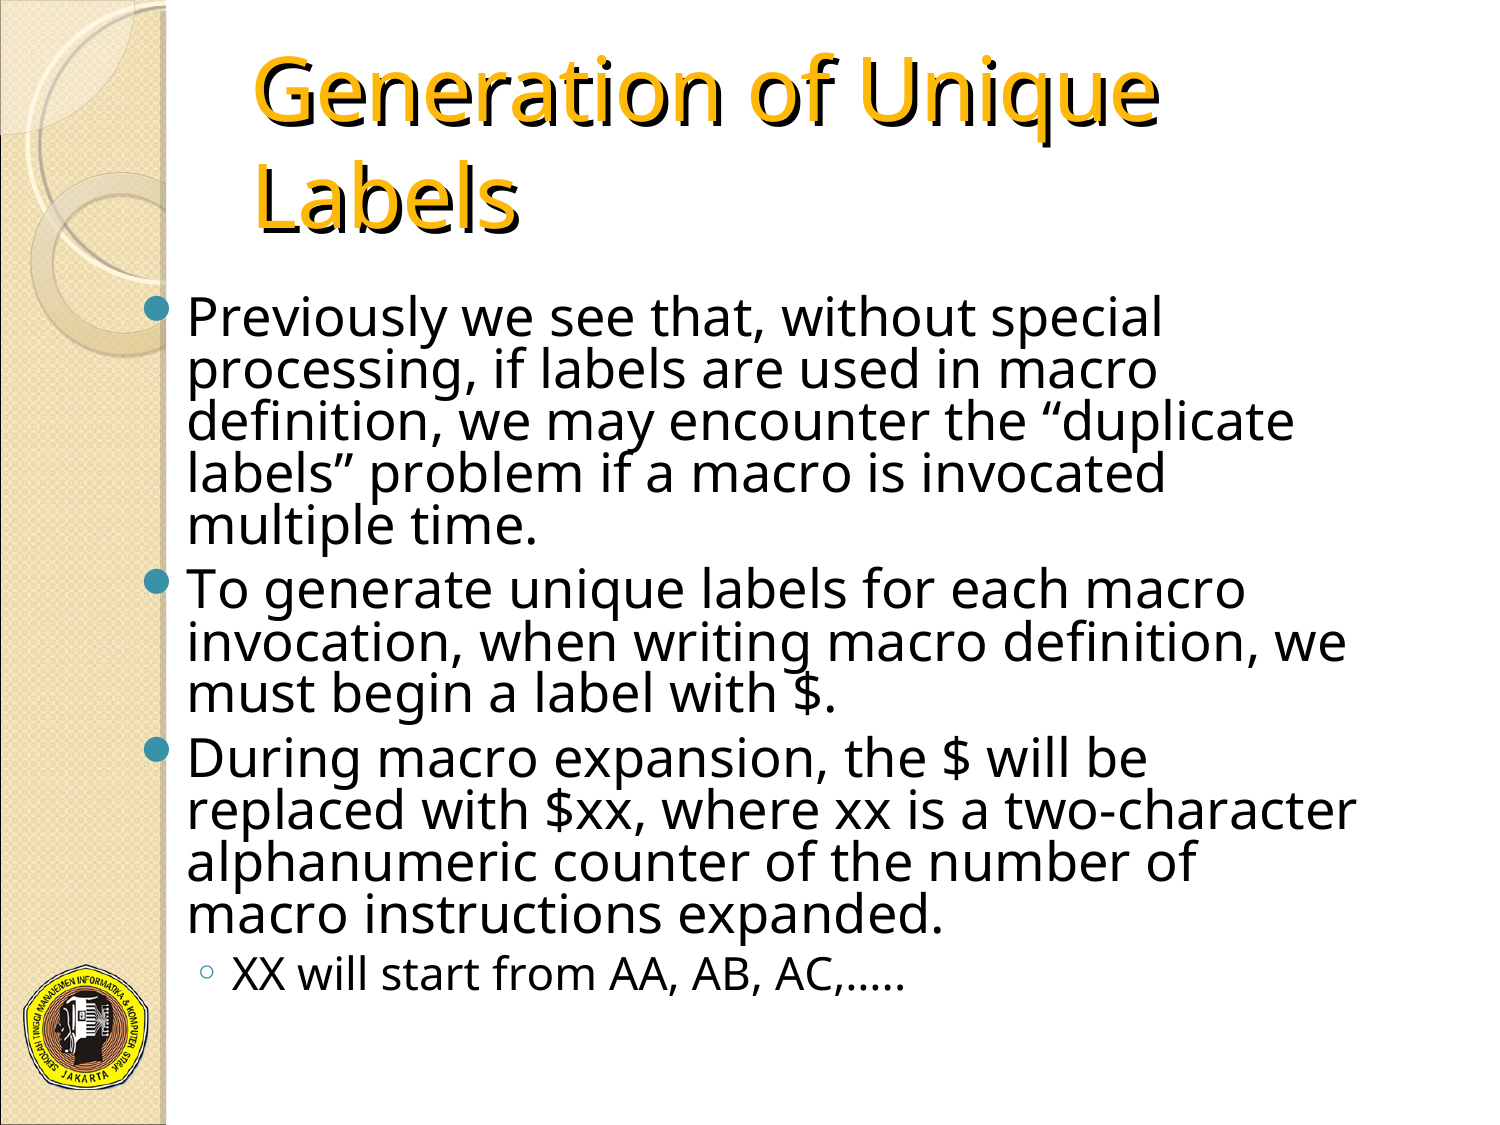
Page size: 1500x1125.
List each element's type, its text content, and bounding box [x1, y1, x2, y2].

text_box Previously we see that, without special processing, if labels are used in macro definition, we may encounter the “duplicate labels” problem if a macro is invocated multiple time. To generate unique labels for each macro invocation, when writing macro definition, we must begin a label with $. During macro expansion, the $ will be replaced with $xx, where xx is a two-character alphanumeric counter of the number of macro instructions expanded. XX will start from AA, AB, AC,….. [112, 287, 1388, 1007]
text_box Generation of Unique Labels [235, 23, 1466, 255]
picture [136, 0, 166, 4]
picture [0, 10, 166, 1125]
